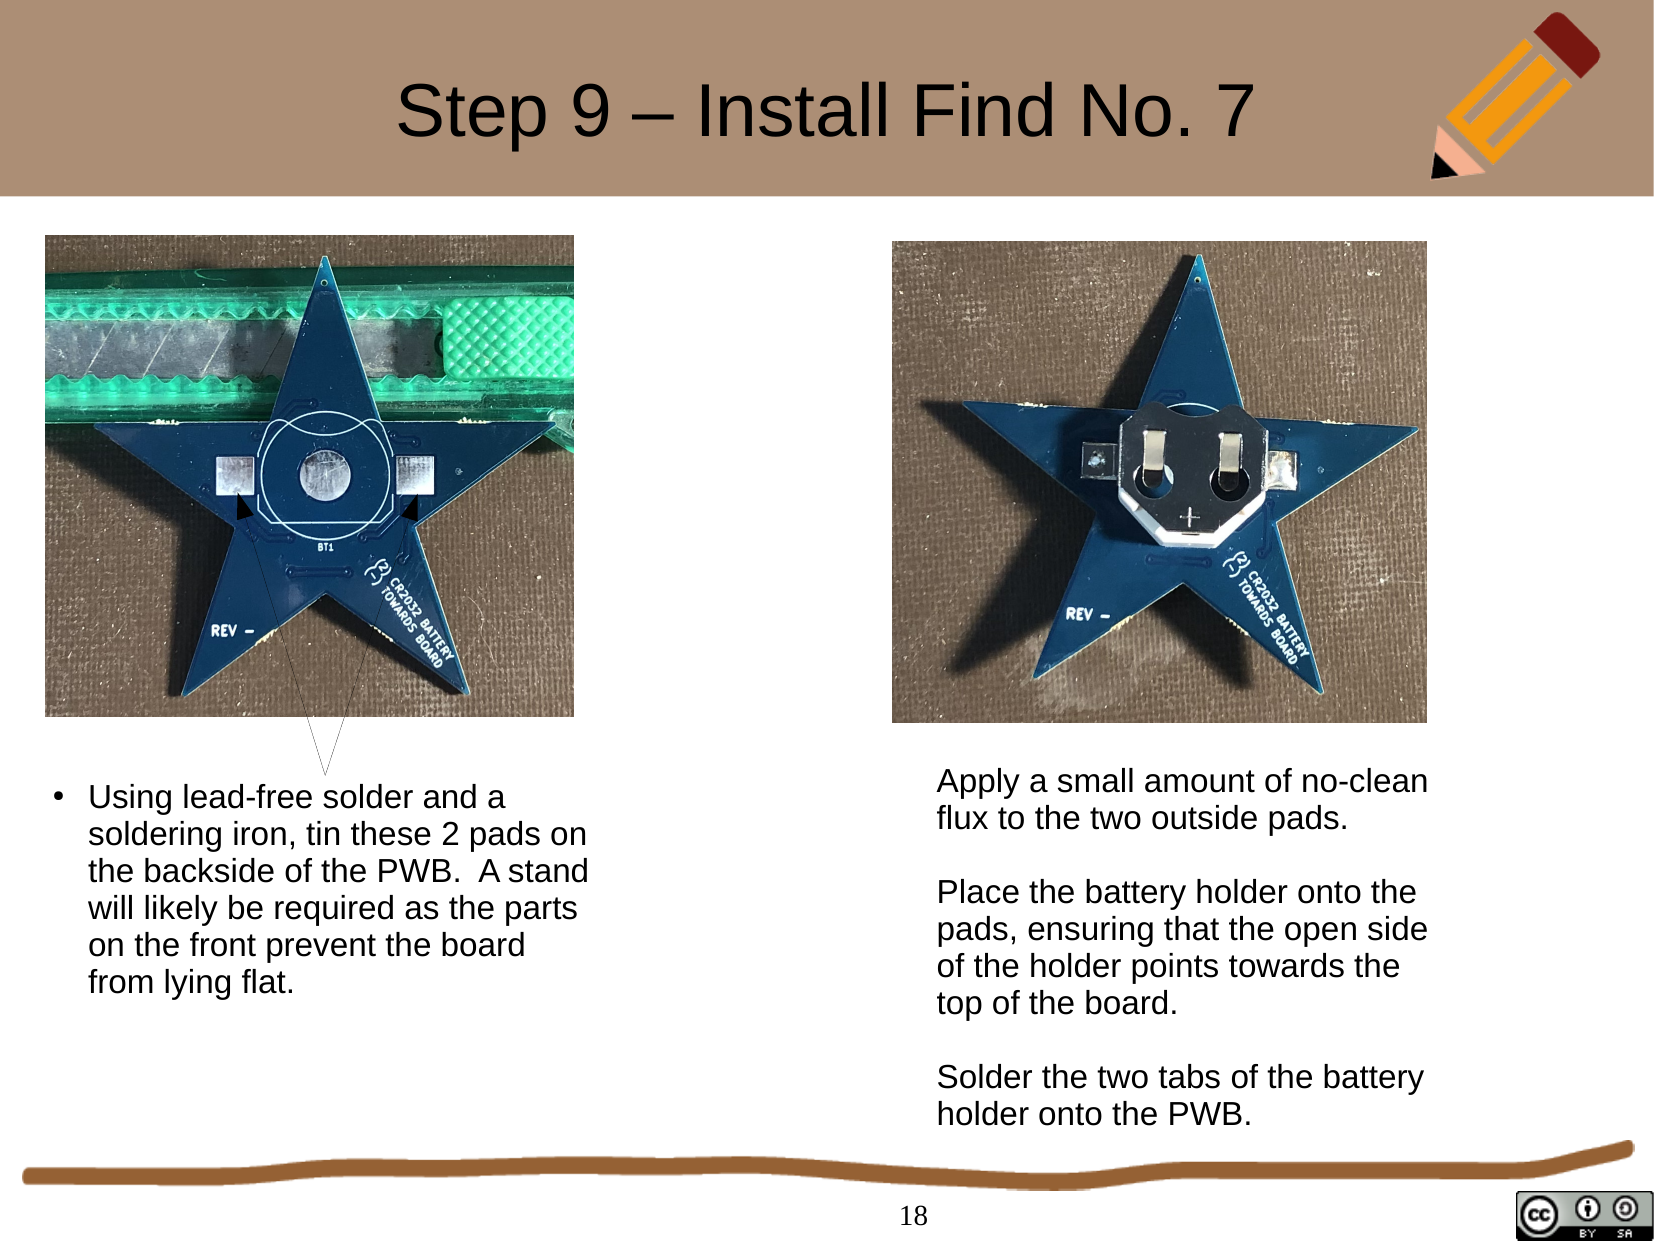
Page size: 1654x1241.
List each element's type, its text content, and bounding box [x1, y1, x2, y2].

text_box Using lead-free solder and a soldering iron, tin these 2 pads on the backside of the PWB. A stand will likely be required as the parts on the front prevent the board from lying flat. [37, 771, 615, 1123]
title Step 9 – Install Find No. 7 [82, 49, 1571, 172]
text_box Apply a small amount of no-clean flux to the two outside pads. Place the battery holder onto the pads, ensuring that the open side of the holder points towards the top of the board. Solder the two tabs of the battery holder onto the PWB. [886, 755, 1464, 1143]
picture [892, 241, 1427, 723]
picture [1430, 12, 1601, 181]
picture [22, 1140, 1654, 1241]
picture [45, 235, 574, 717]
